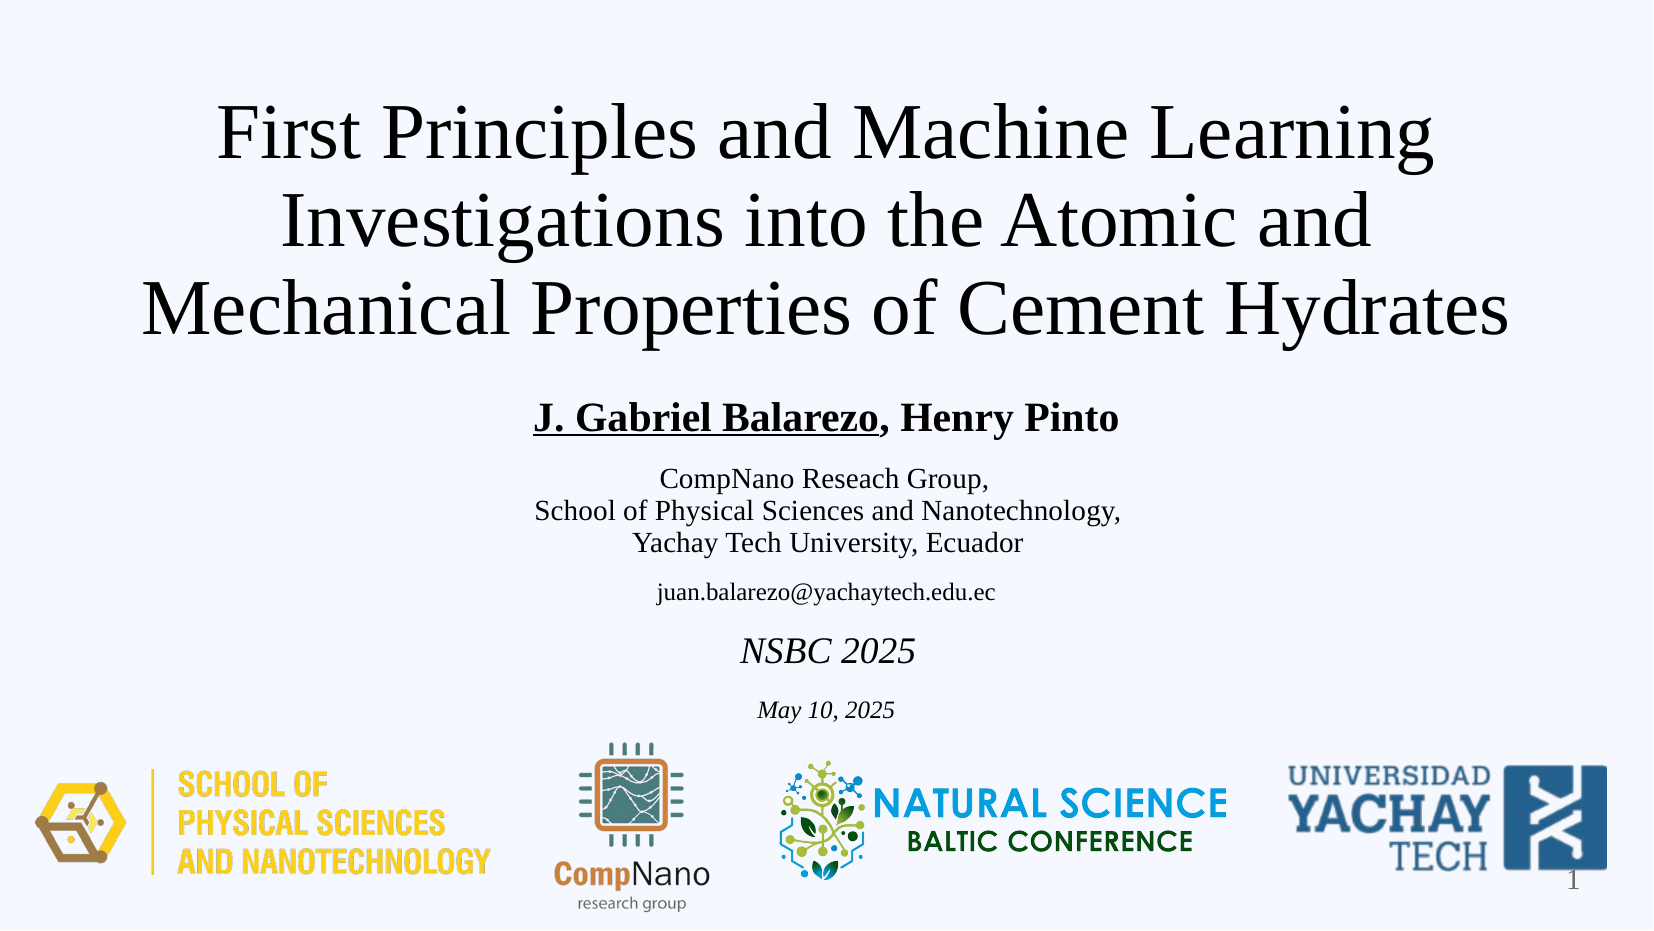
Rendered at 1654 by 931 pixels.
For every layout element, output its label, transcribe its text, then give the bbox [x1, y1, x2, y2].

text_box J. Gabriel Balarezo, Henry Pinto [518, 386, 1135, 448]
text_box CompNano Reseach Group, School of Physical Sciences and Nanotechnology, Yachay Tech University, Ecuador [519, 454, 1134, 567]
picture [1216, 805, 1226, 812]
text_box May 10, 2025 [638, 688, 1022, 732]
picture [1216, 794, 1226, 799]
picture [35, 769, 491, 875]
text_box juan.balarezo@yachaytech.edu.ec [638, 570, 1022, 614]
picture [548, 738, 716, 927]
text_box NSBC 2025 [725, 622, 931, 680]
picture [779, 760, 1226, 880]
picture [1284, 761, 1607, 873]
title First Principles and Machine Learning Investigations into the Atomic and Mechanical Properties of Cement Hydrates [100, 64, 1554, 375]
